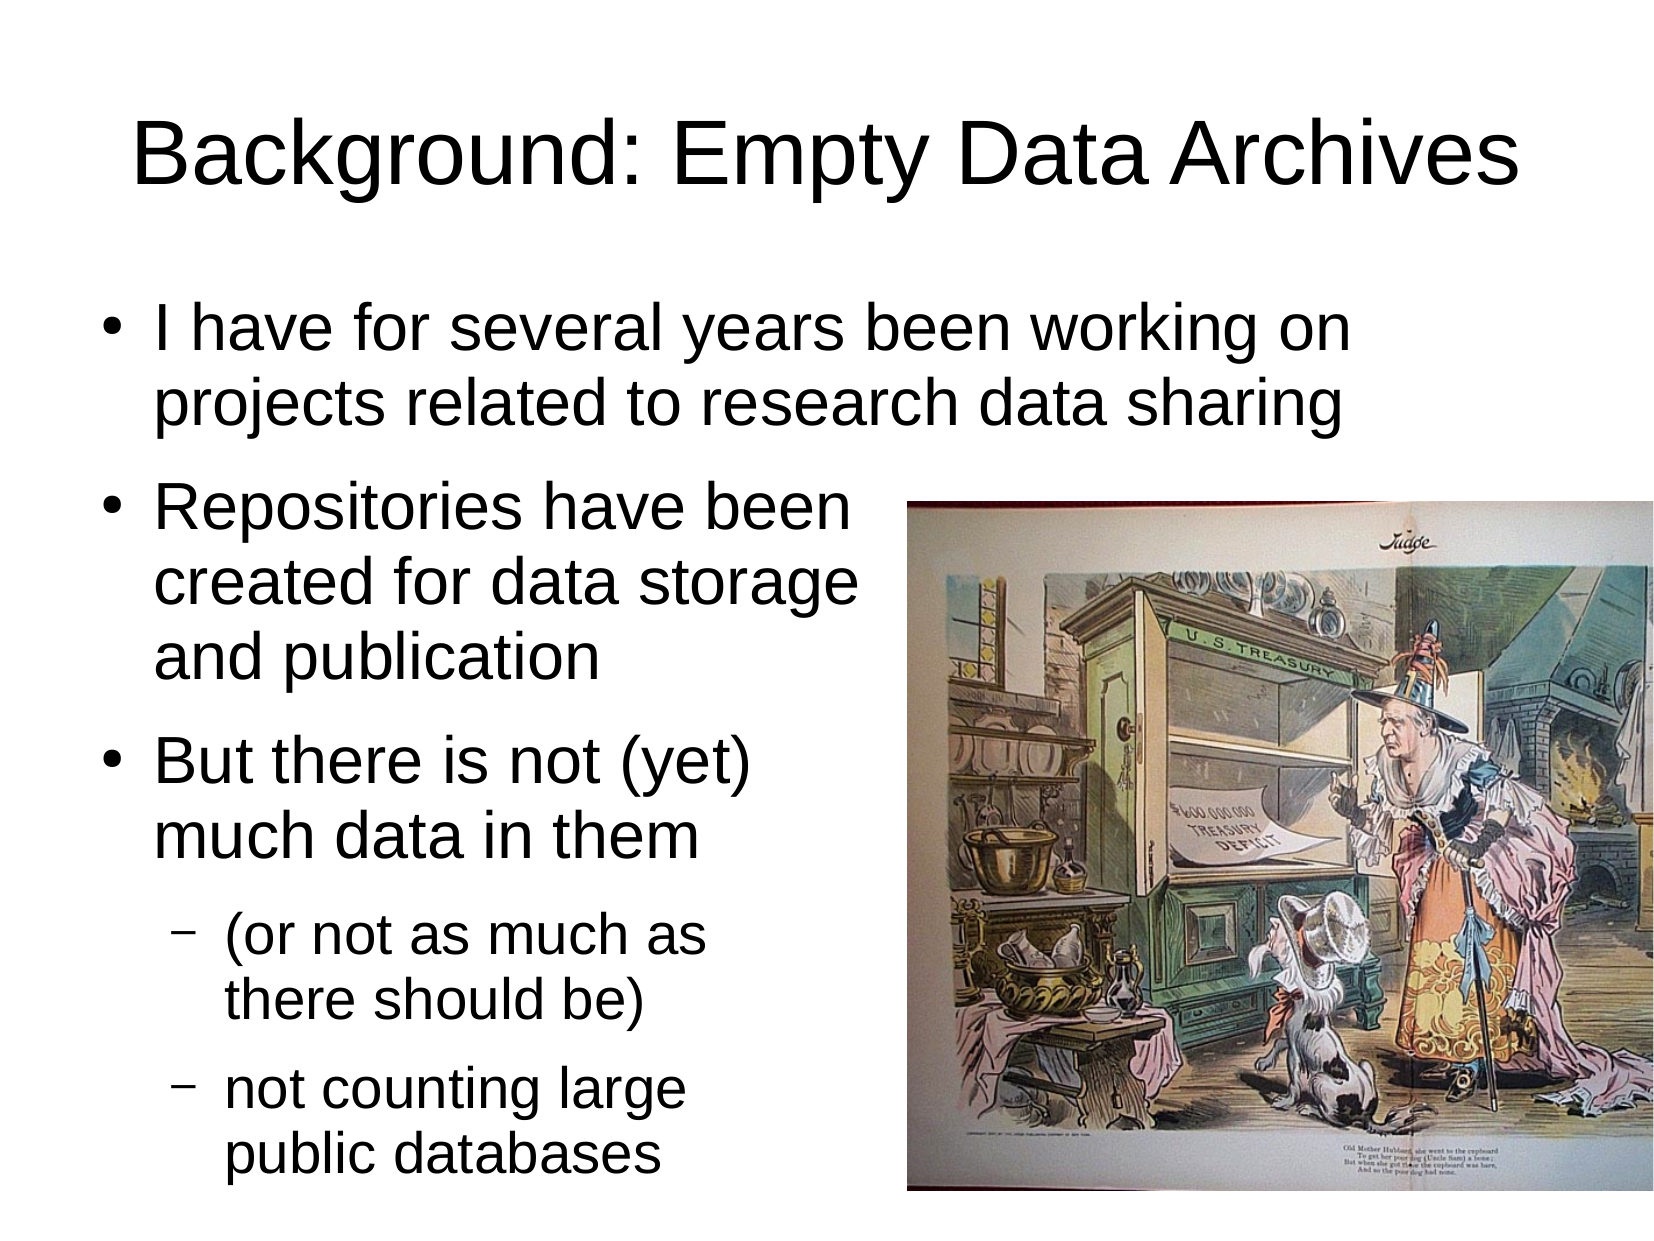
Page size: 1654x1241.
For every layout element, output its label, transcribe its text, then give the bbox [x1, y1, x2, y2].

picture [907, 501, 1654, 1191]
title Background: Empty Data Archives [82, 49, 1571, 257]
list I have for several years been working on projects related to research data sharing Repositories have been created for data storage and publication But there is not (yet) much data in them (or not as much as there should be) not counting large public databases [82, 290, 1477, 1185]
